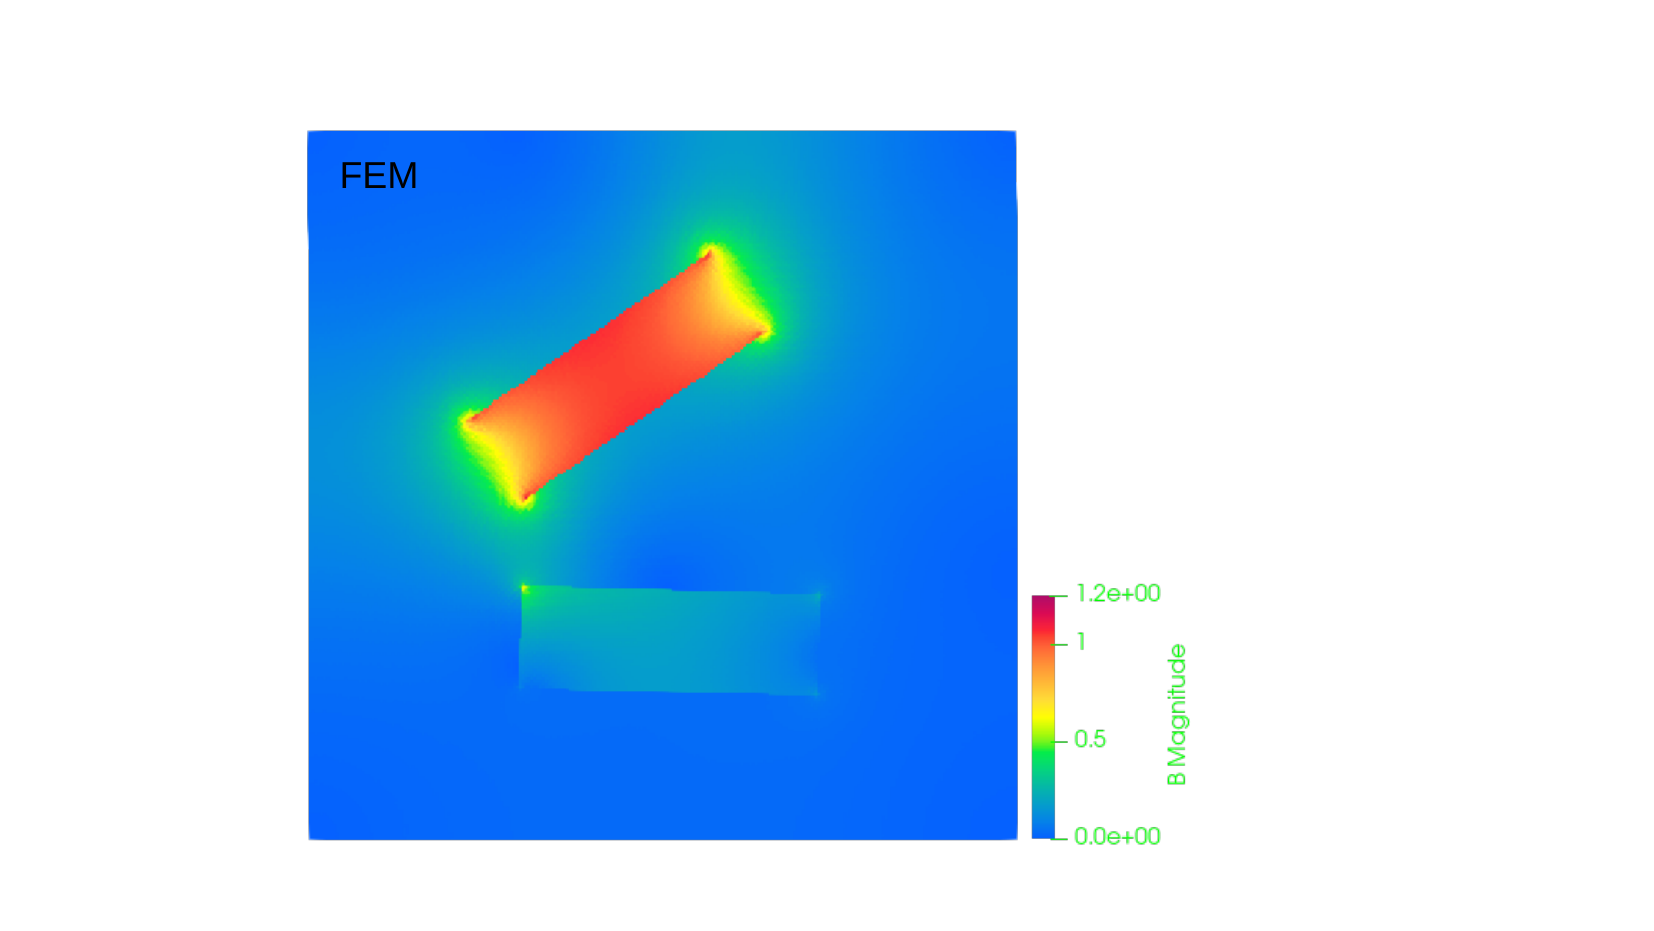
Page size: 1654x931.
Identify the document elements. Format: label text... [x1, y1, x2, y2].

text_box FEM [324, 147, 434, 205]
picture [236, 118, 1198, 856]
